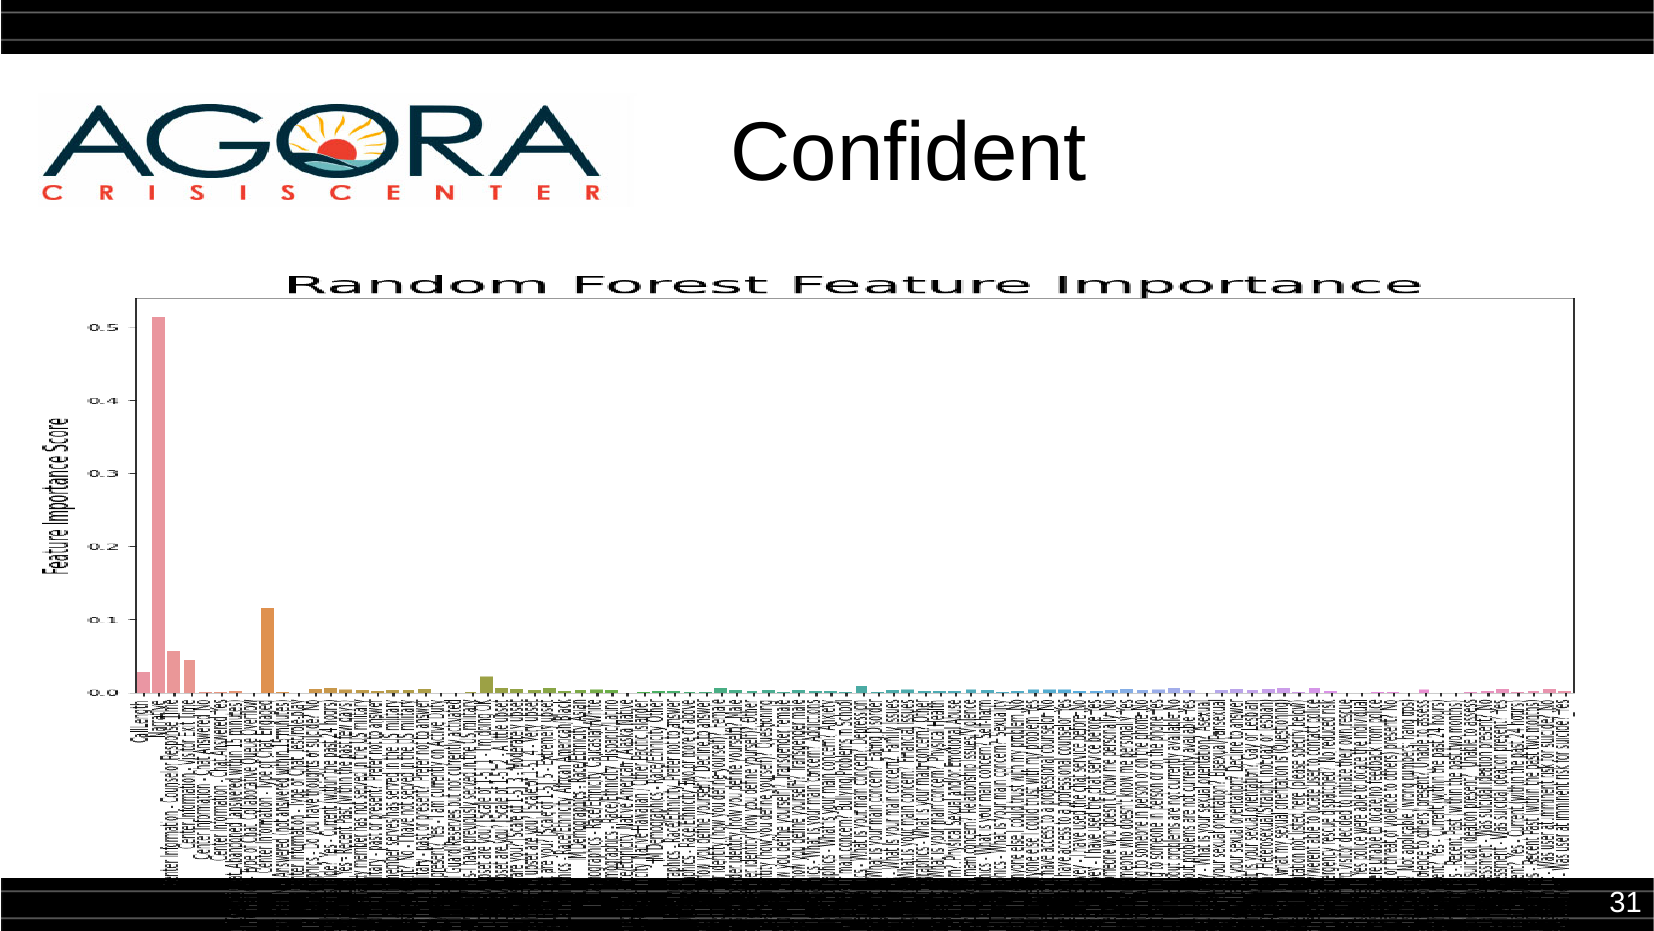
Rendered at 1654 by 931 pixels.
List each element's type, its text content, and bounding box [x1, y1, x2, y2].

picture [0, 60, 676, 235]
list Confident [660, 105, 1111, 211]
picture [1, 0, 1654, 54]
picture [1, 269, 1654, 931]
